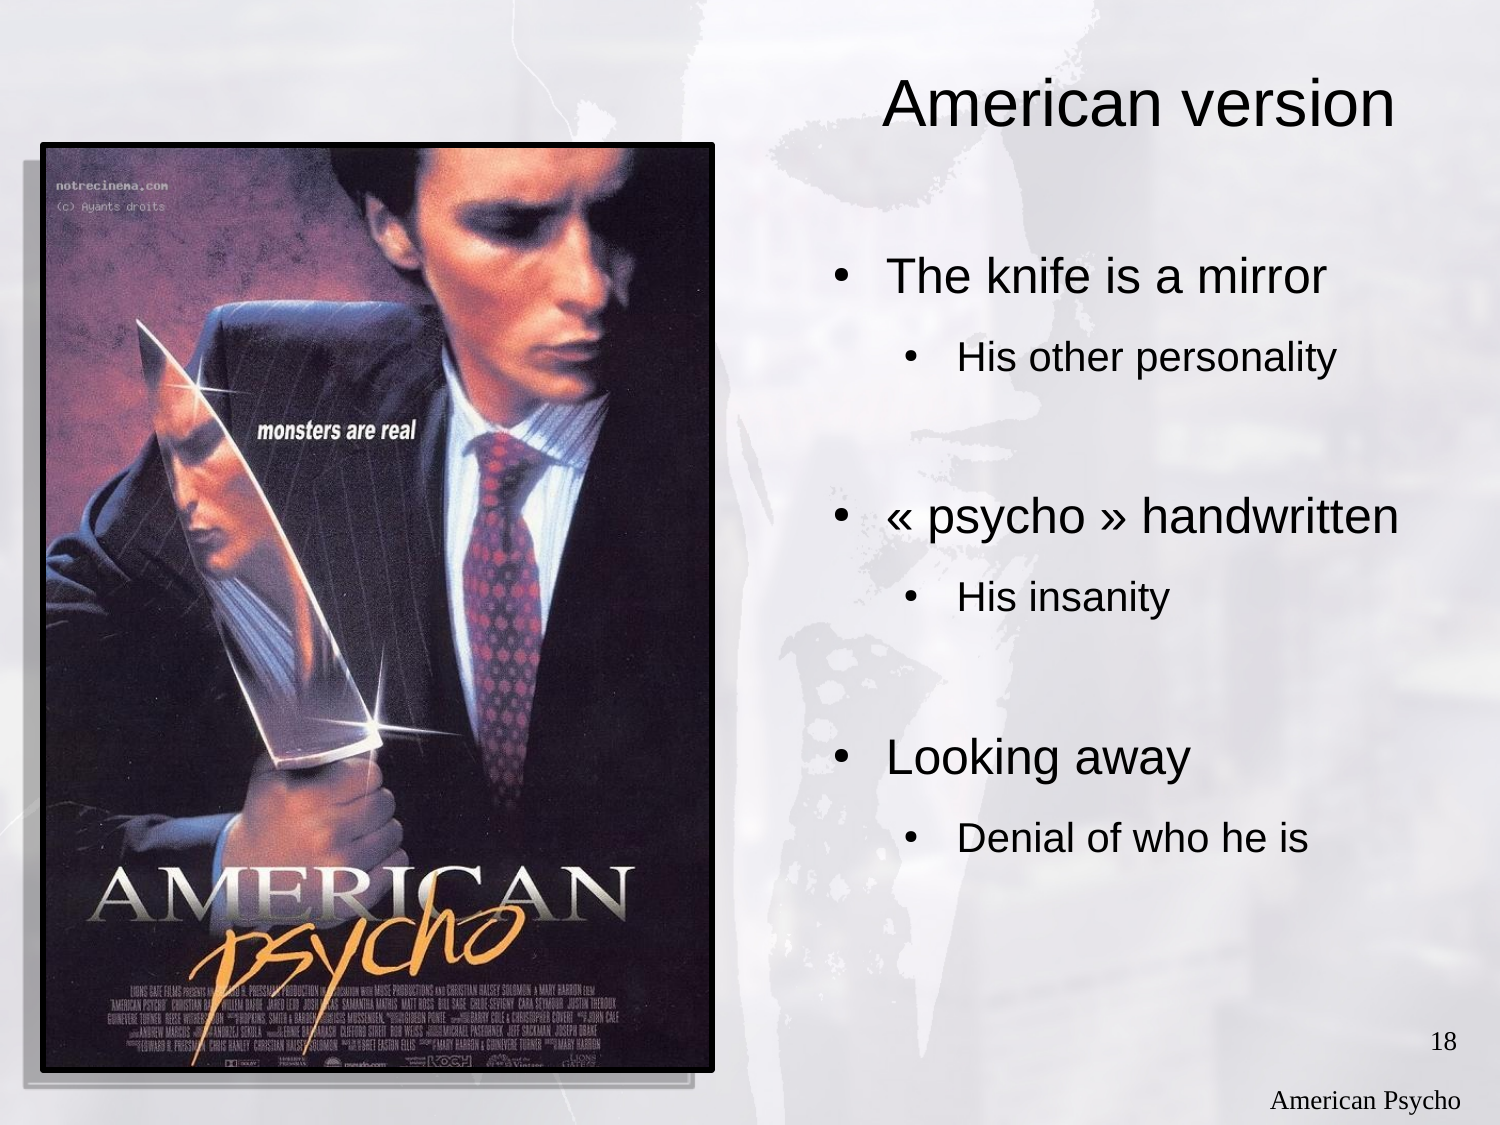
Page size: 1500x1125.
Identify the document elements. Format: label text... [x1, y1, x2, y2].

title American version [814, 36, 1465, 170]
picture [0, 0, 1500, 1125]
list The knife is a mirror His other personality « psycho » handwritten His insanity Looking away Denial of who he is [814, 248, 1465, 1021]
